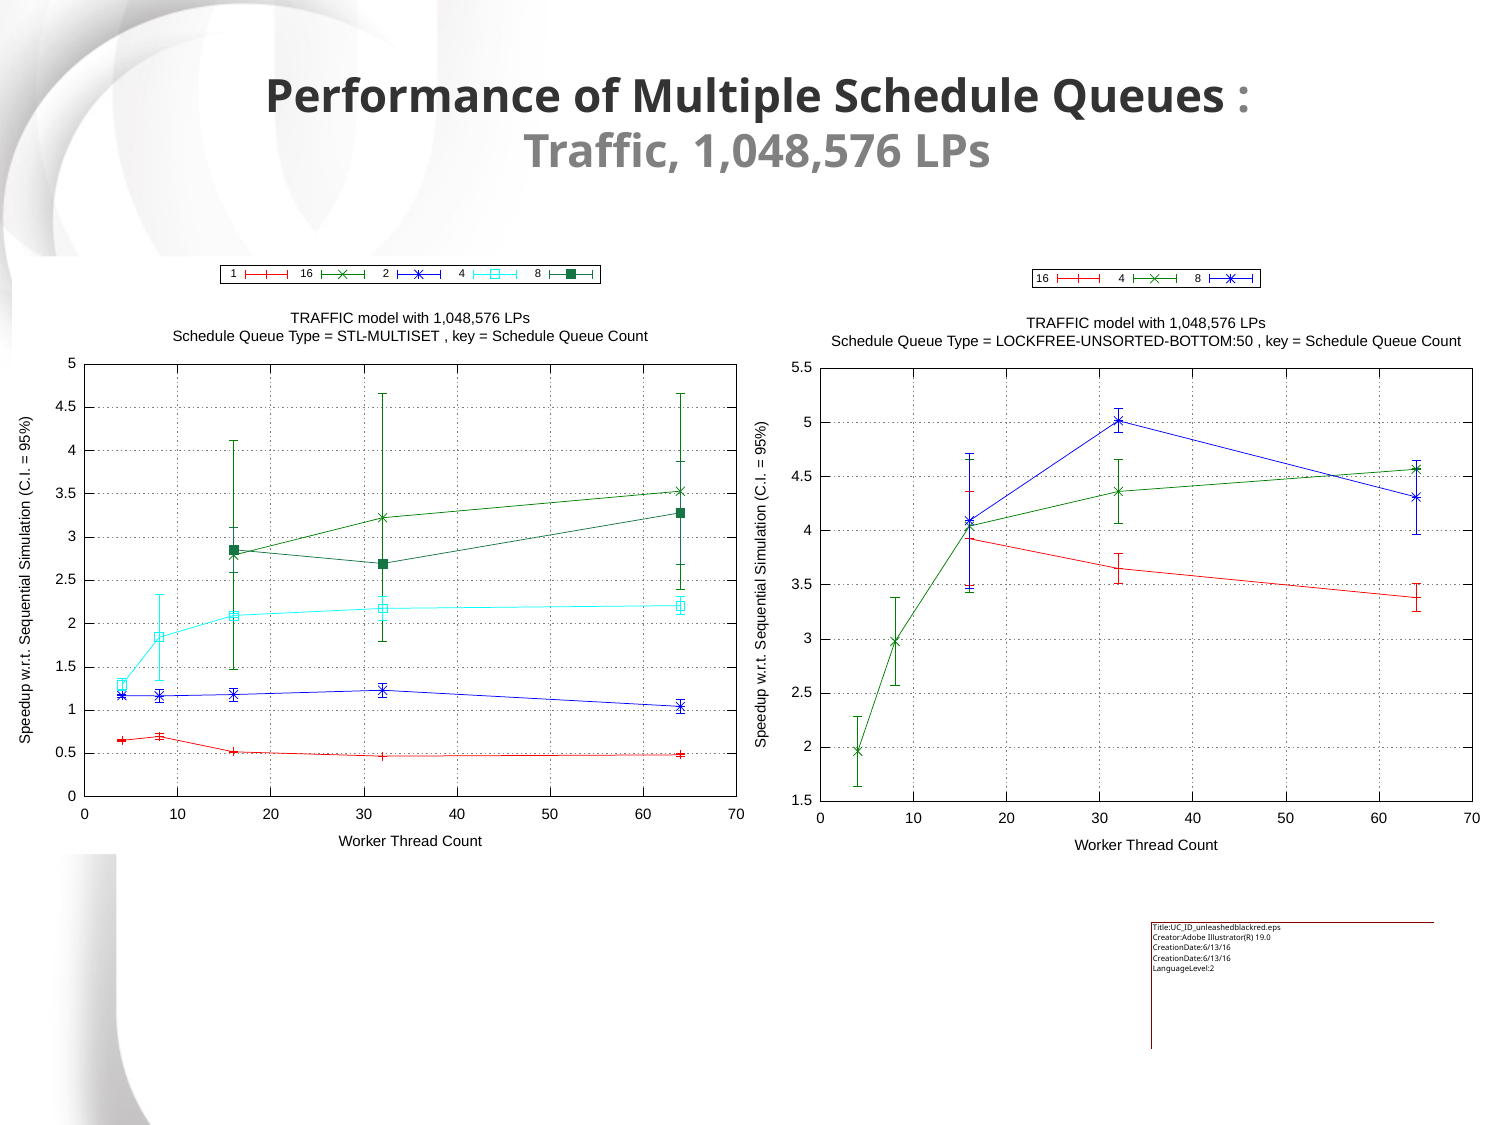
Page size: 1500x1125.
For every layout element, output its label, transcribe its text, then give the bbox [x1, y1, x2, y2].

picture [0, 0, 1500, 1125]
title Performance of Multiple Schedule Queues : Traffic, 1,048,576 LPs [120, 61, 1395, 182]
